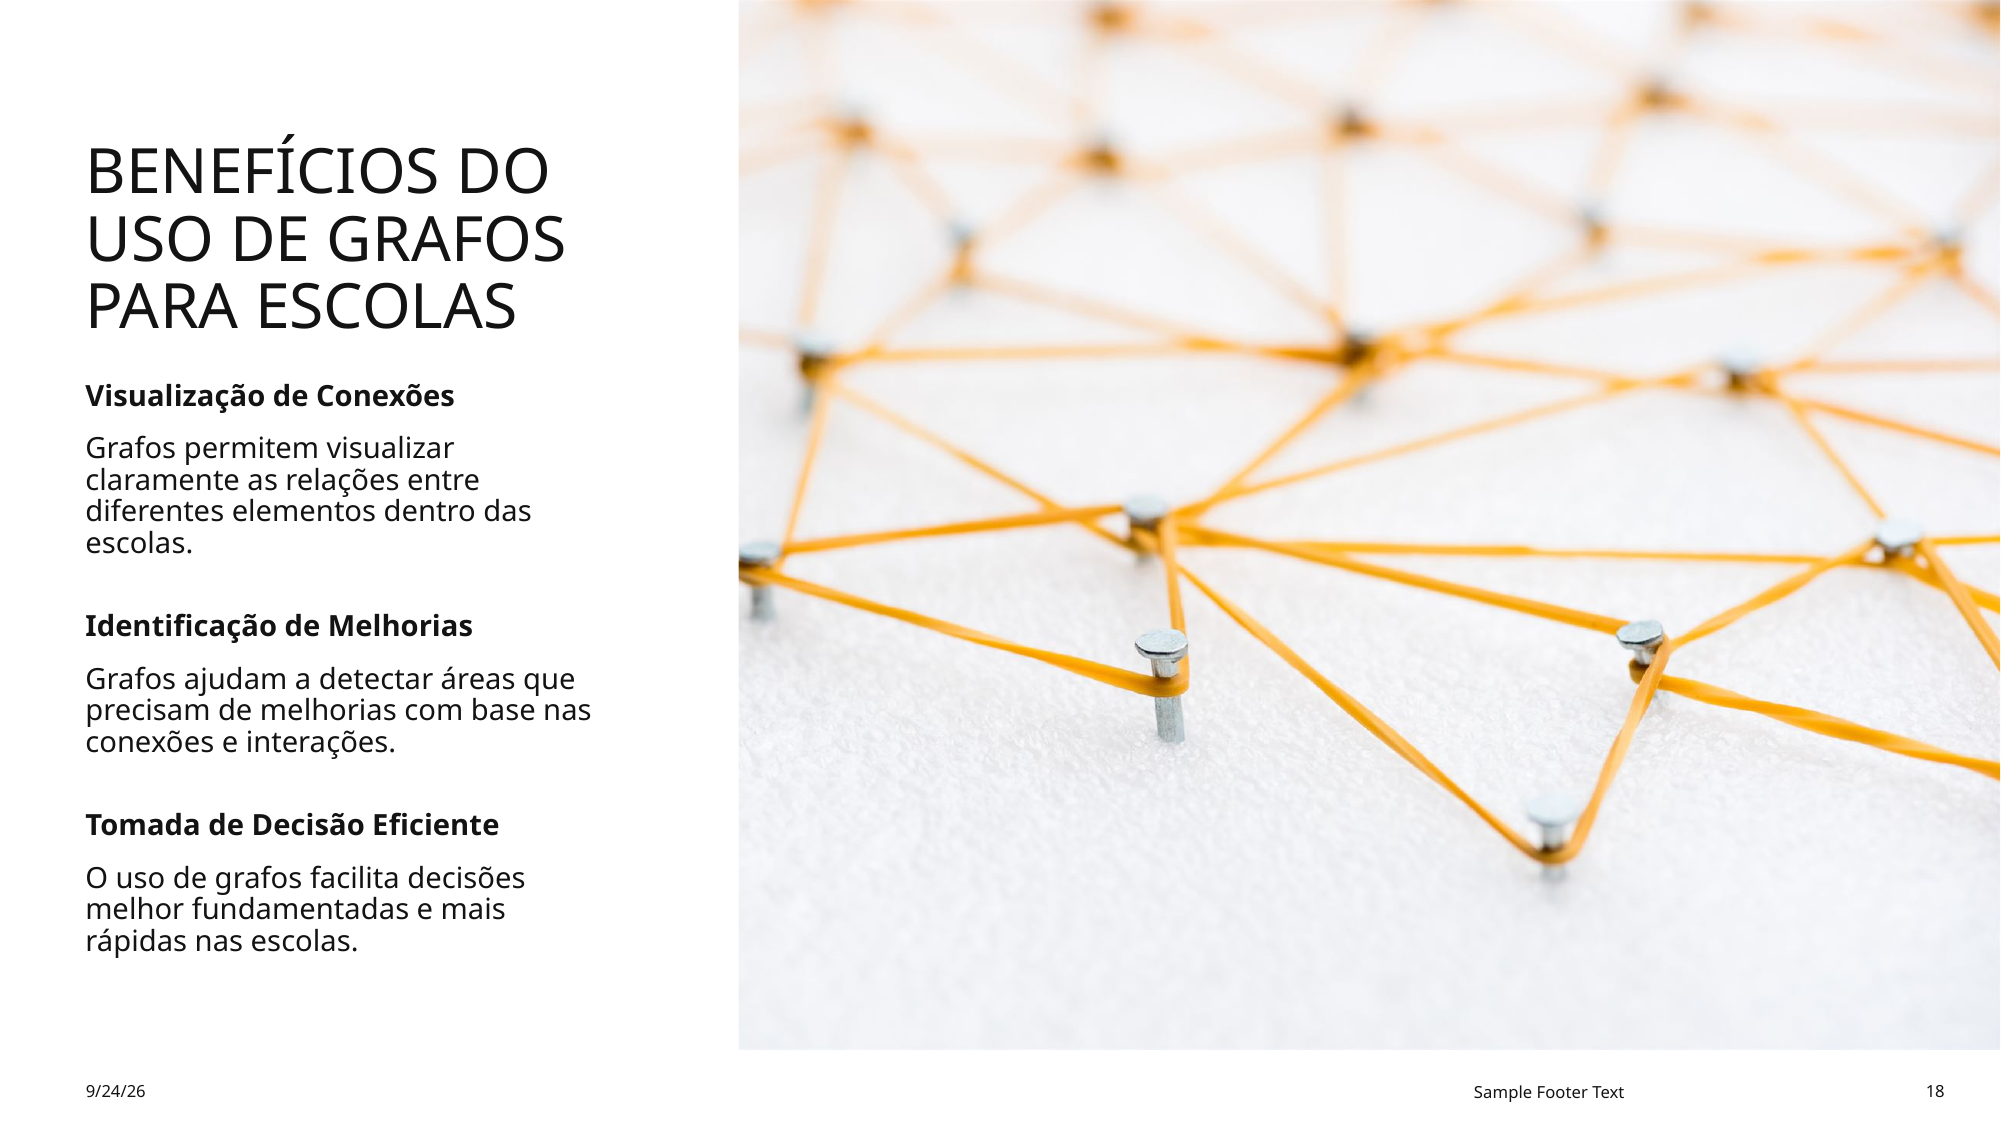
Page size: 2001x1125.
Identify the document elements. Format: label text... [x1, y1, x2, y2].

picture [738, 0, 2000, 1050]
text_box [1910, 1064, 1986, 1120]
title Benefícios do uso de grafos para escolas [70, 98, 629, 350]
text_box 12/2/25 [70, 1064, 537, 1120]
text_box Sample Footer Text [1458, 1064, 1896, 1120]
text_box Visualização de Conexões Grafos permitem visualizar claramente as relações entre diferentes elementos dentro das escolas. Identificação de Melhorias Grafos ajudam a detectar áreas que precisam de melhorias com base nas conexões e interações. Tomada de Decisão Eficiente O uso de grafos facilita decisões melhor fundamentadas e mais rápidas nas escolas. [70, 373, 629, 1037]
